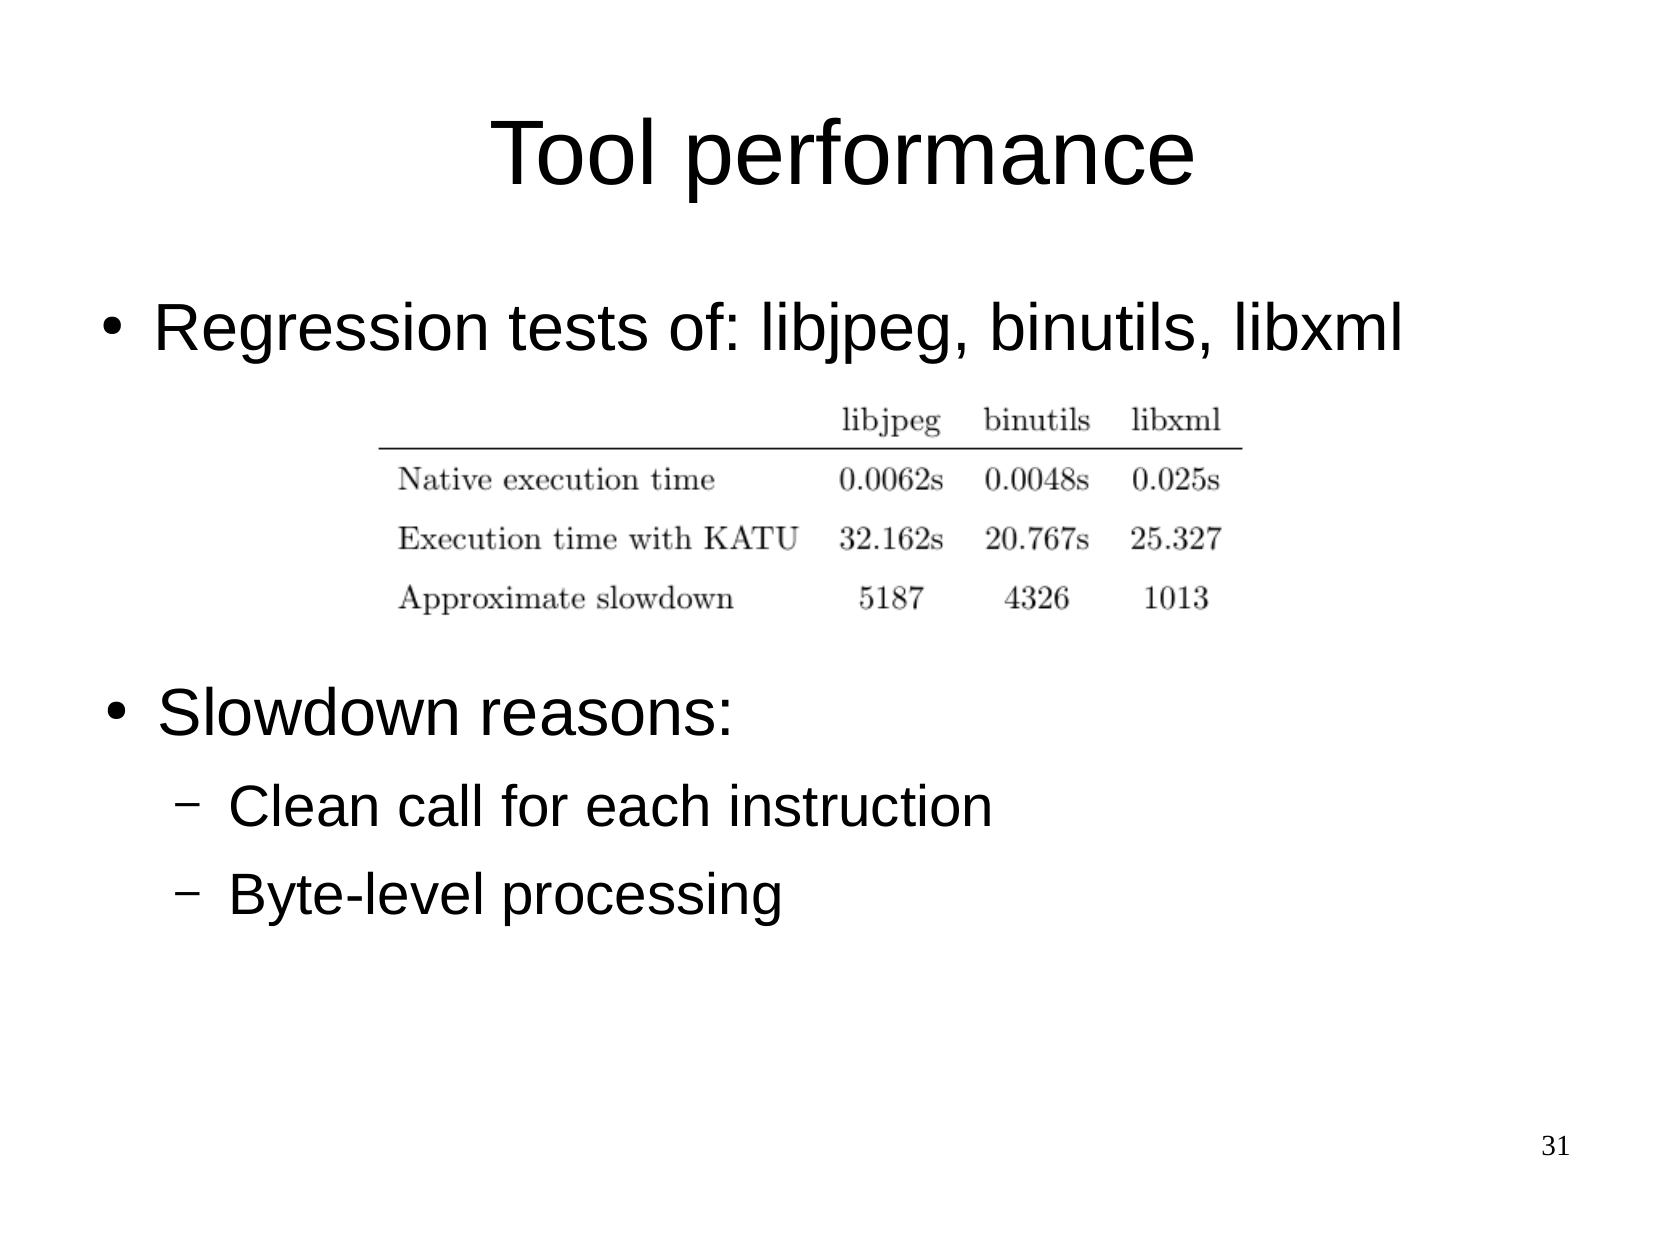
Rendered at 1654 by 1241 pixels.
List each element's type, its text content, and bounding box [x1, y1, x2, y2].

list Regression tests of: libjpeg, binutils, libxml [82, 290, 1571, 391]
picture [360, 390, 1276, 649]
list Slowdown reasons: Clean call for each instruction Byte-level processing [86, 675, 1576, 1006]
title Tool performance [82, 49, 1571, 257]
